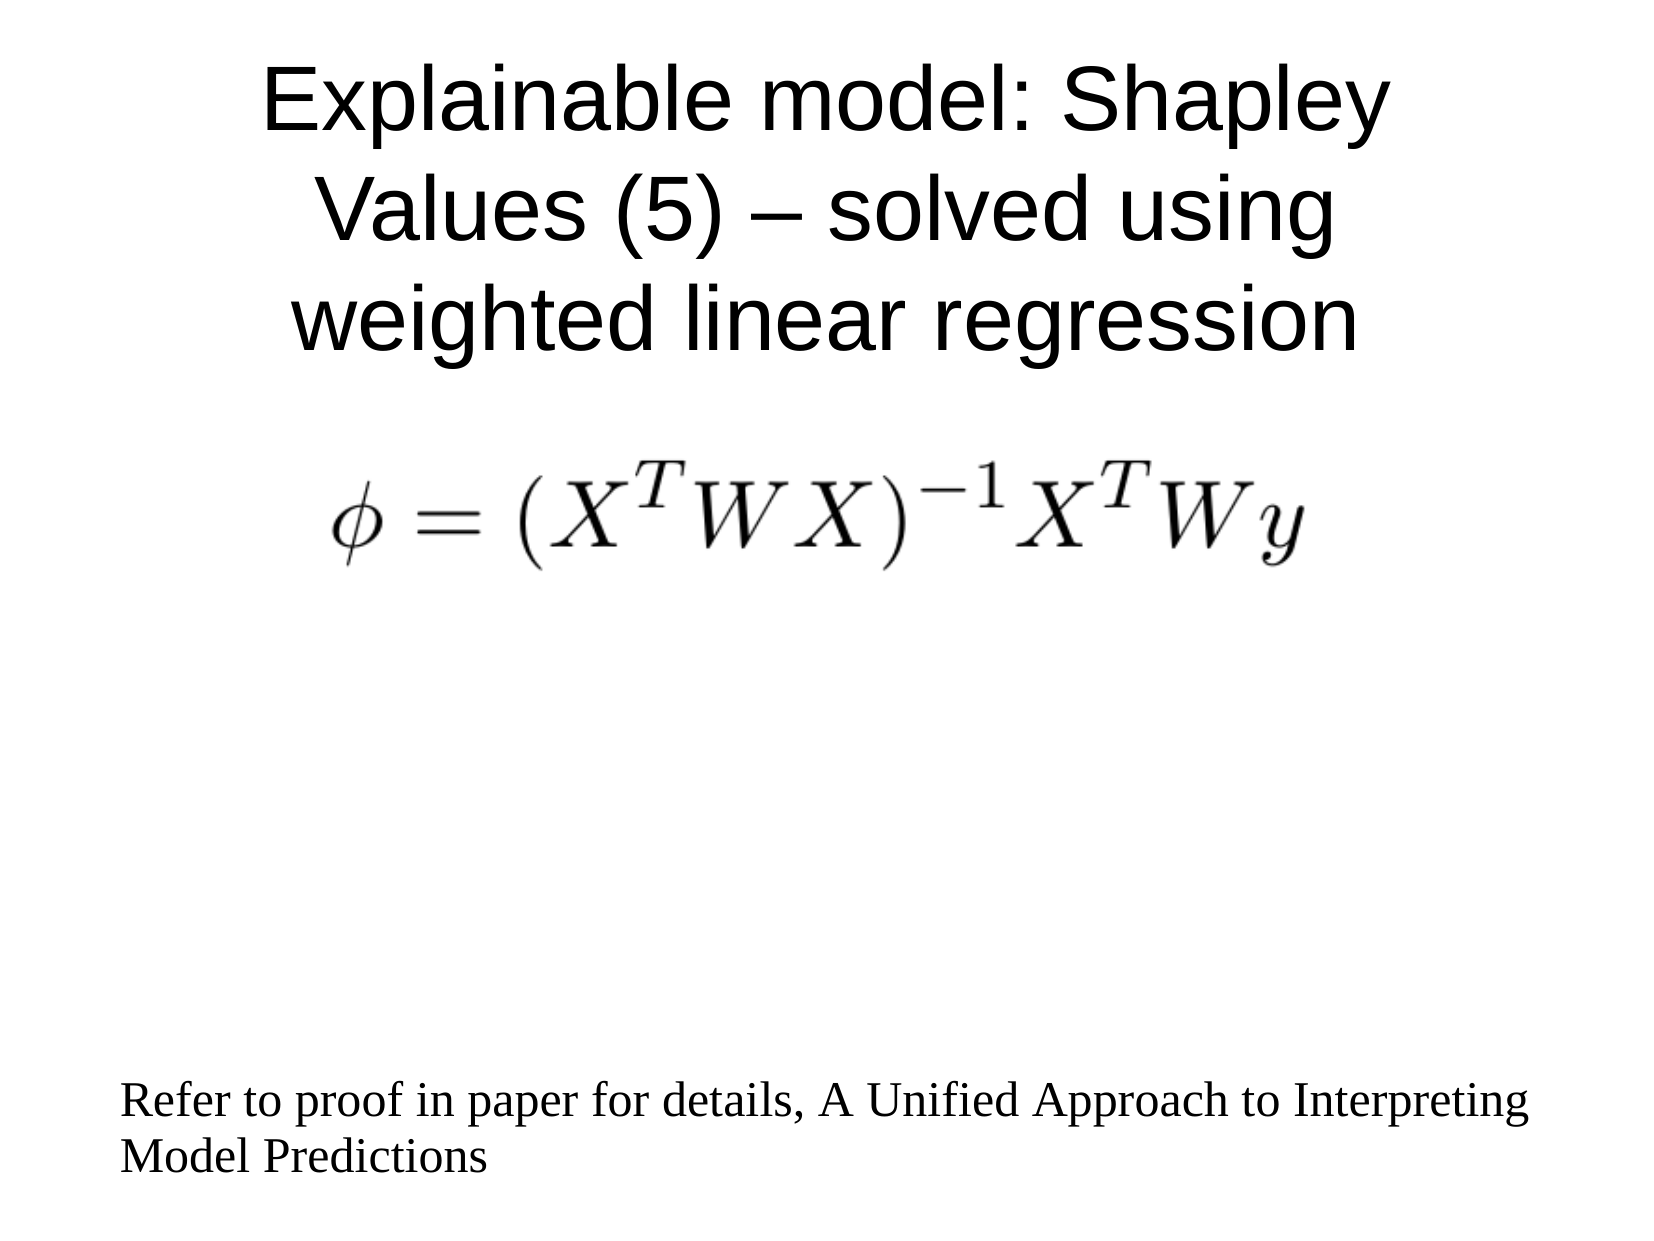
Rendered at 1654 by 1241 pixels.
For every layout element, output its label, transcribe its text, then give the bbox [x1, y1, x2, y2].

title Explainable model: Shapley Values (5) – solved using weighted linear regression [113, 83, 1540, 324]
text_box Refer to proof in paper for details, A Unified Approach to Interpreting Model Predictions [105, 1065, 1561, 1241]
picture [182, 400, 1383, 596]
